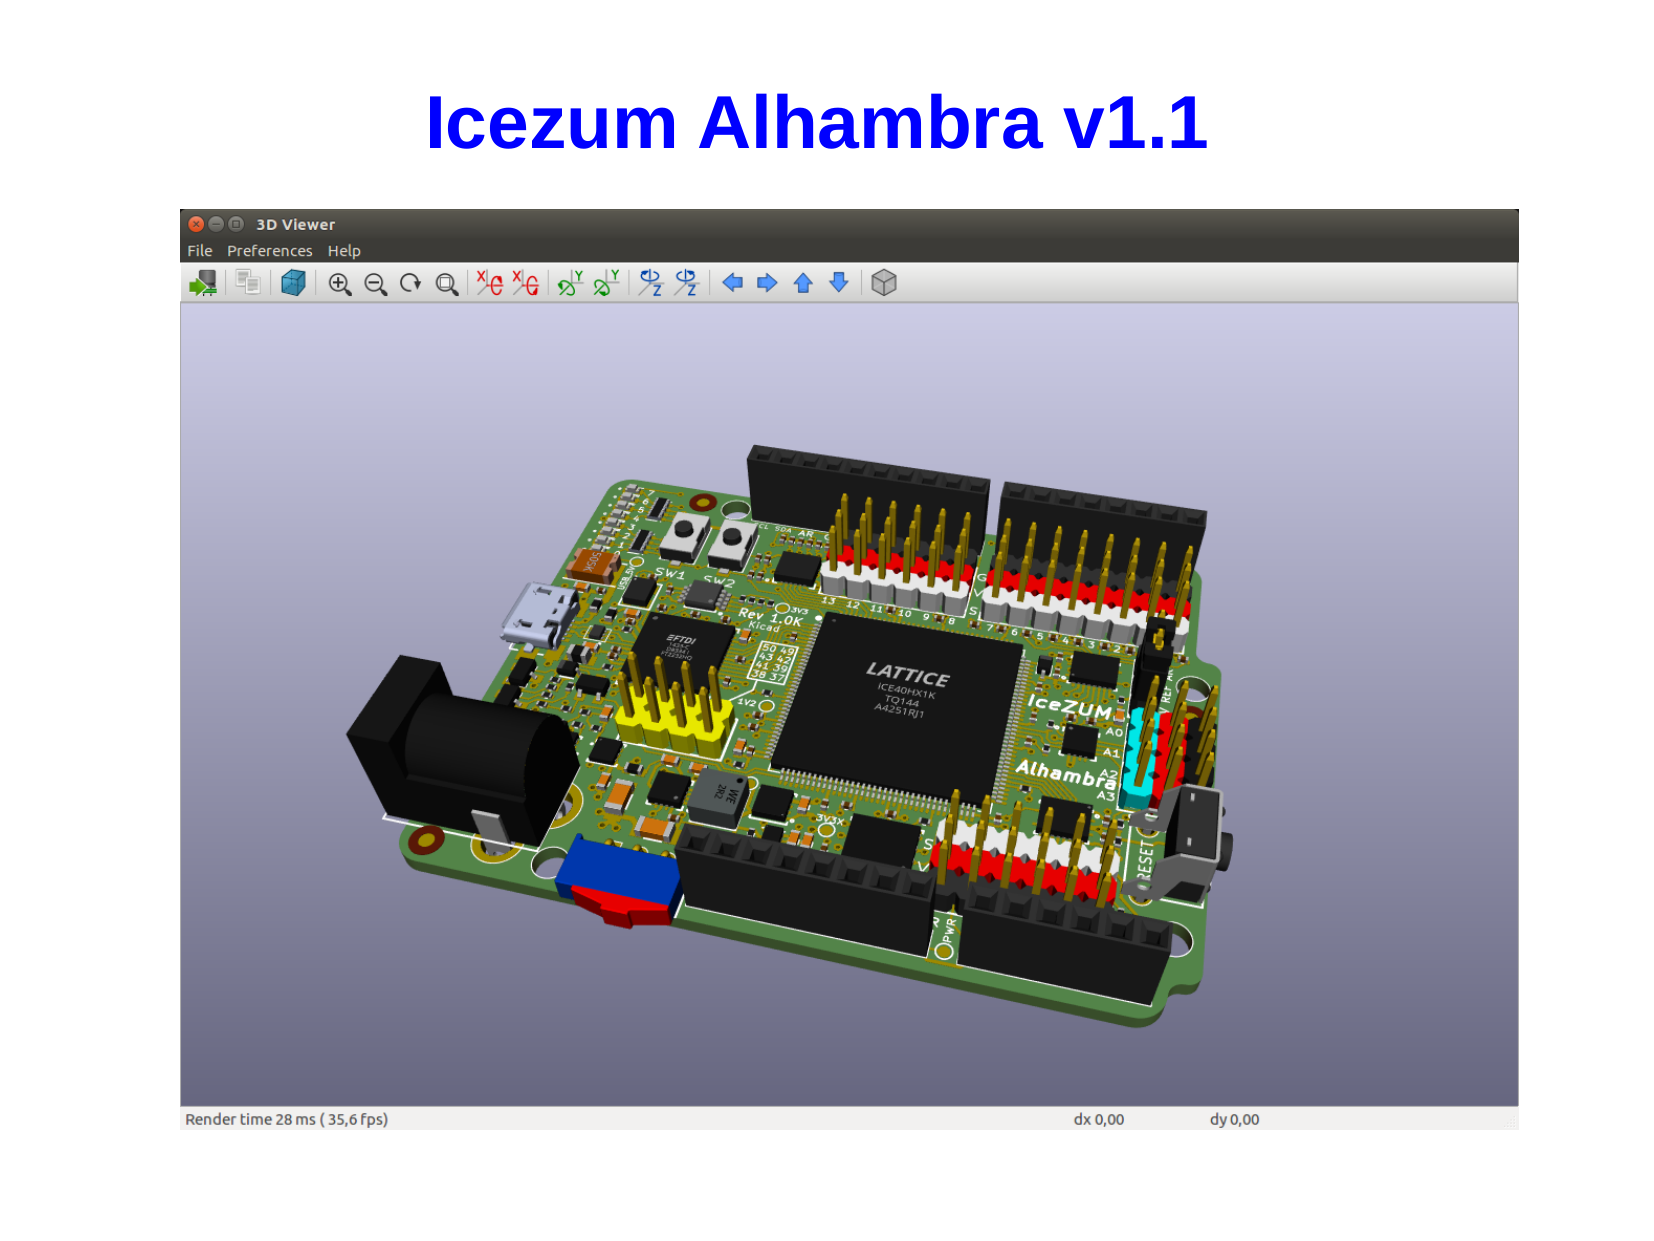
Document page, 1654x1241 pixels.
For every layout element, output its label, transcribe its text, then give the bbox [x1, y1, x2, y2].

text_box Icezum Alhambra v1.1 [90, 73, 1546, 211]
picture [180, 209, 1519, 1130]
